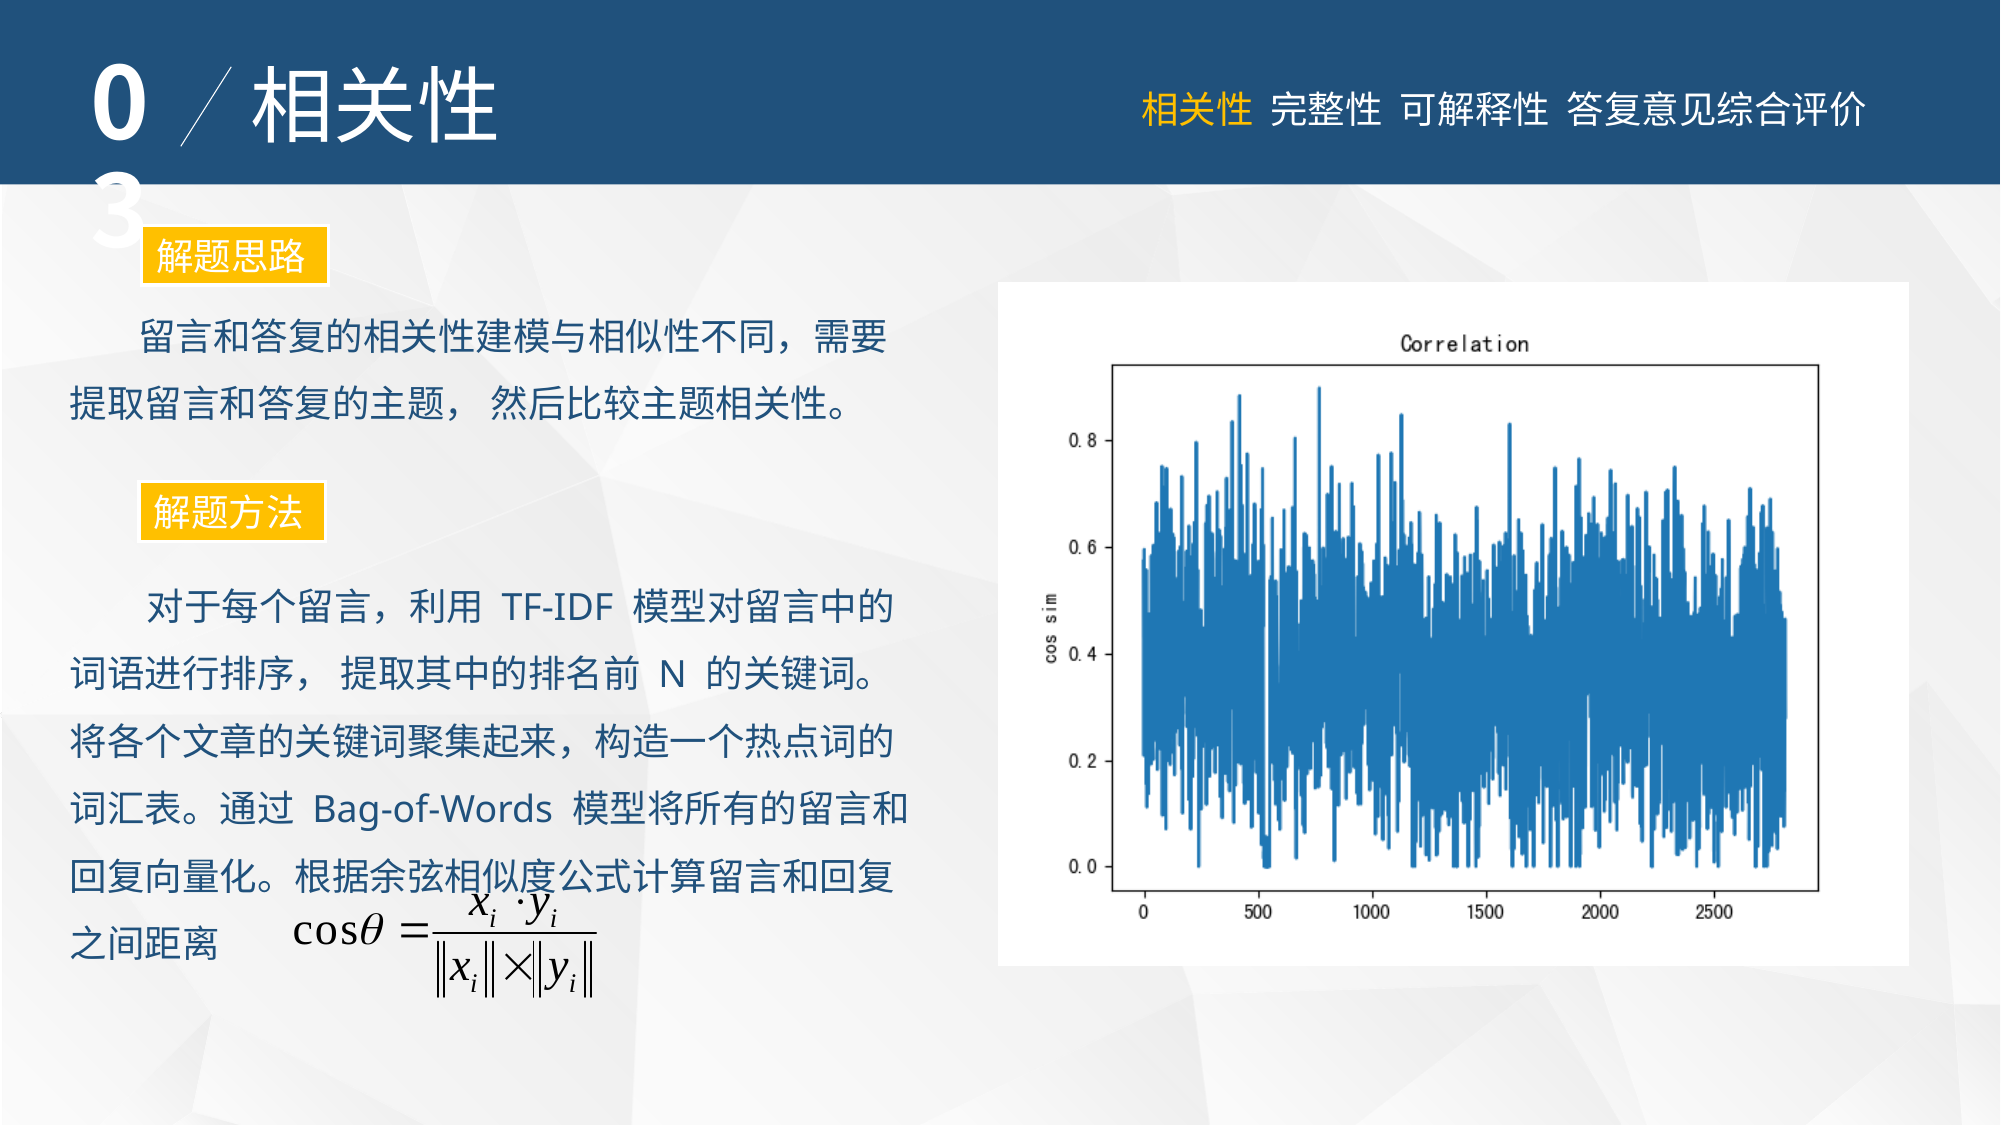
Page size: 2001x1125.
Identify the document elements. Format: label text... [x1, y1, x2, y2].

text_box 解题方法 [139, 481, 326, 542]
text_box 相关性 完整性 可解释性 答复意见综合评价 [1126, 78, 1896, 139]
list 03 [75, 45, 218, 212]
text_box 解题思路 [141, 225, 329, 286]
picture [0, 0, 2001, 1125]
list 相关性 [235, 57, 1107, 139]
text_box 留言和答复的相关性建模与相似性不同，需要提取留言和答复的主题， 然后比较主题相关性。 对于每个留言，利用 TF-IDF 模型对留言中的词语进行排序， 提取其中的排名前 N 的关键词。将各个文章的关键词聚集起来，构造一个热点词的词汇表。通过 Bag-of-Words 模型将所有的留言和回复向量化。根据余弦相似度公式计算留言和回复之间距离 [55, 282, 925, 973]
